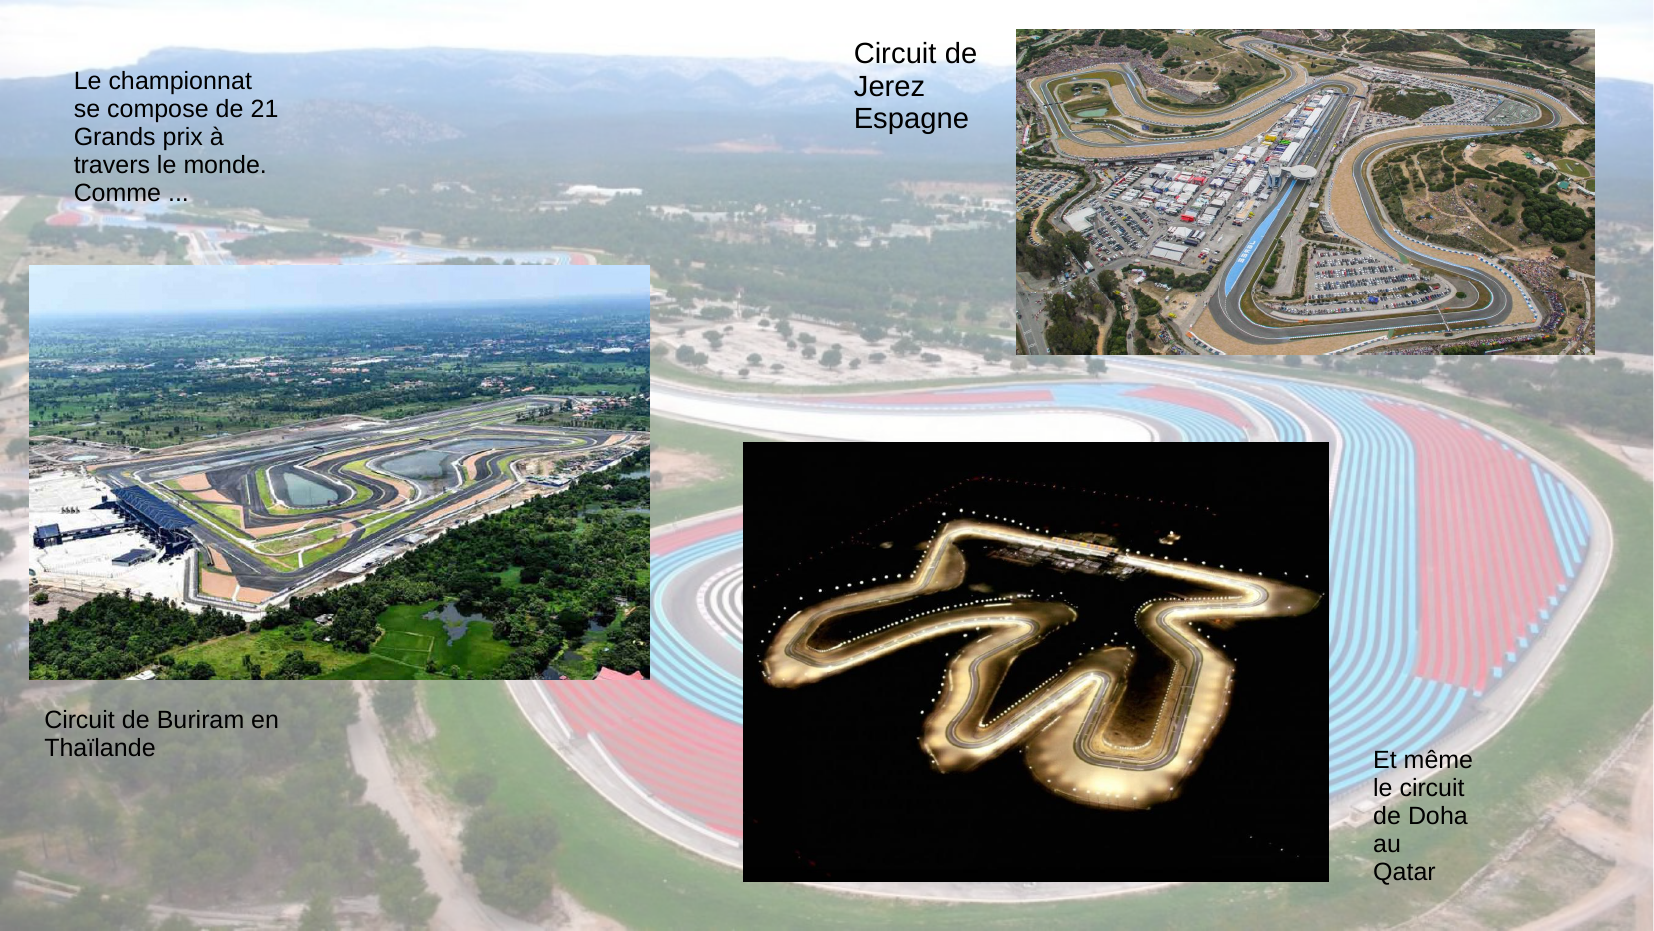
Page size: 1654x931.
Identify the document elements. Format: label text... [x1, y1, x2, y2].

text_box Et même le circuit de Doha au Qatar [1358, 738, 1506, 916]
text_box Circuit de Jerez Espagne [838, 29, 1017, 148]
text_box Le championnat se compose de 21 Grands prix à travers le monde. Comme ... [59, 59, 296, 214]
picture [0, 0, 1654, 931]
text_box Circuit de Buriram en Thaïlande [29, 698, 325, 770]
